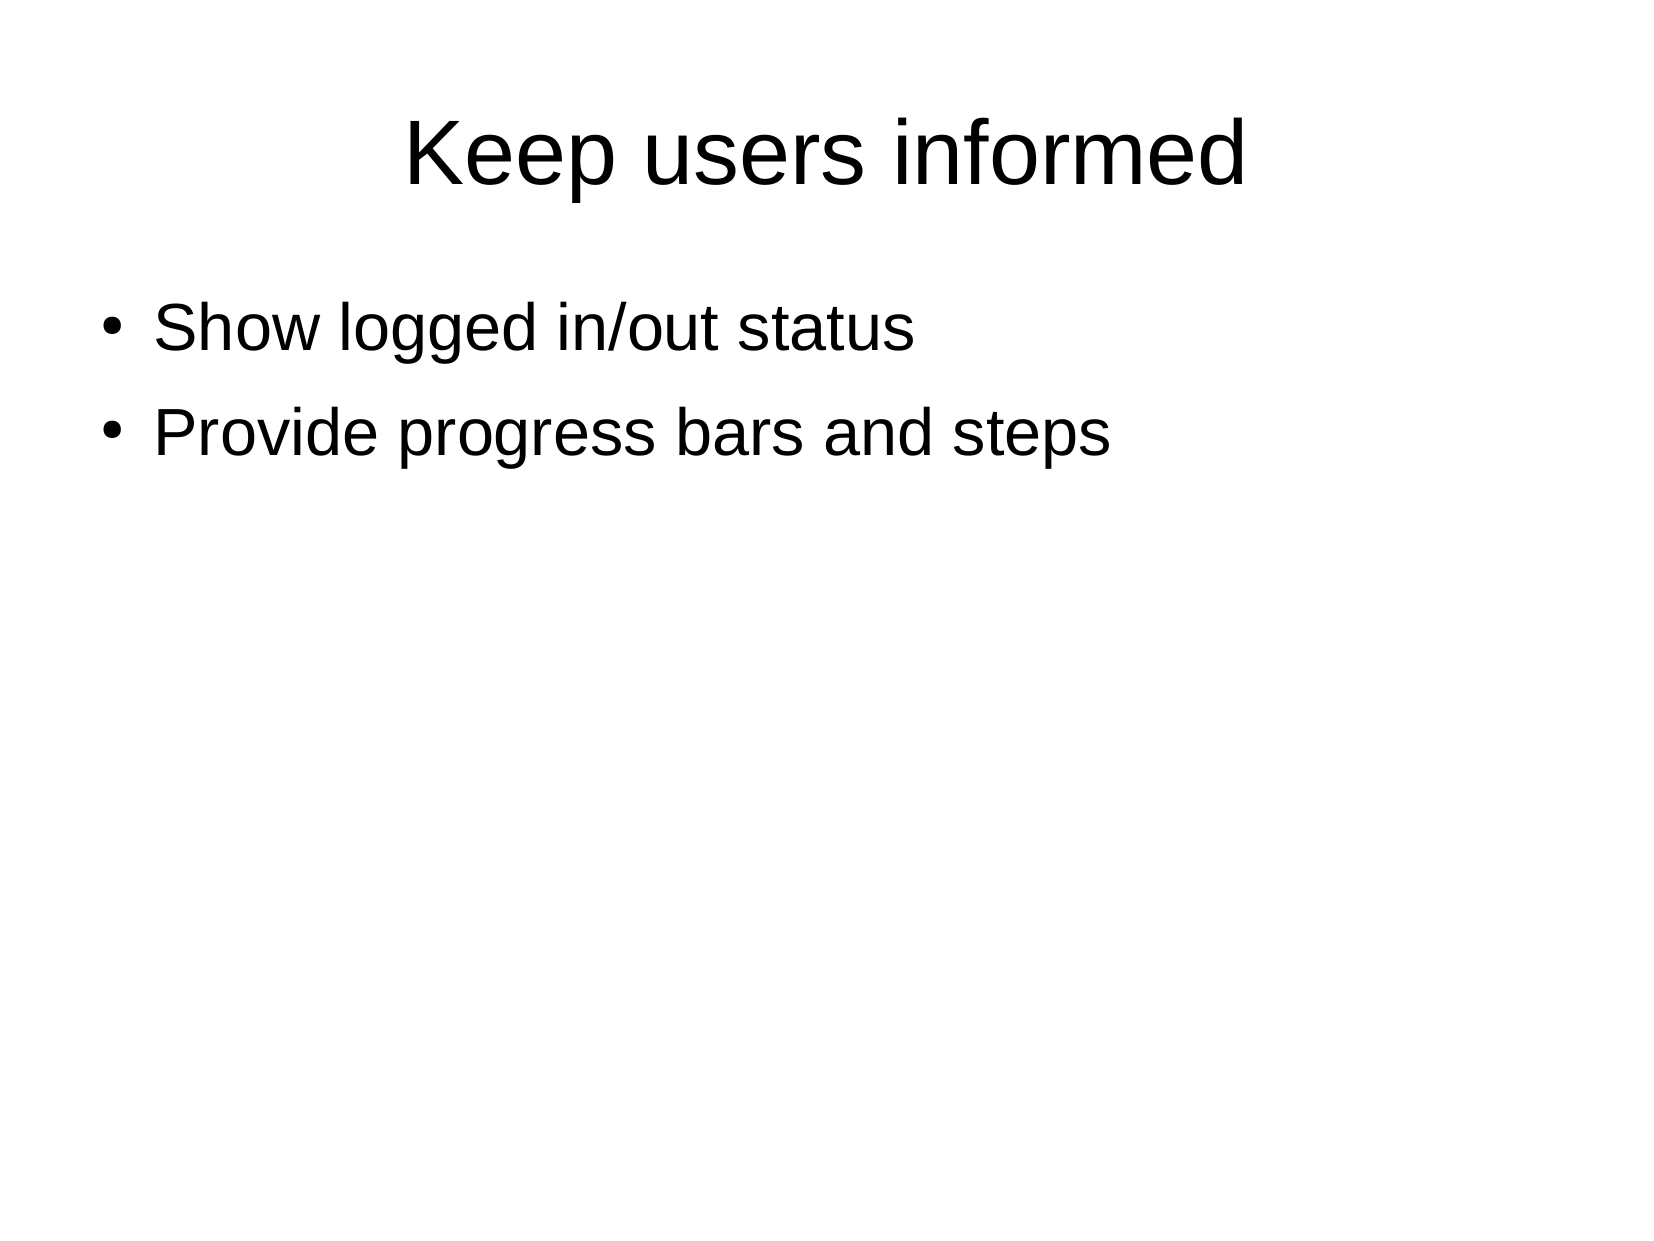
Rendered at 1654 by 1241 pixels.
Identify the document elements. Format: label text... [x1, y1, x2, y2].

list Show logged in/out status Provide progress bars and steps [82, 290, 1571, 1010]
title Keep users informed [82, 49, 1571, 257]
